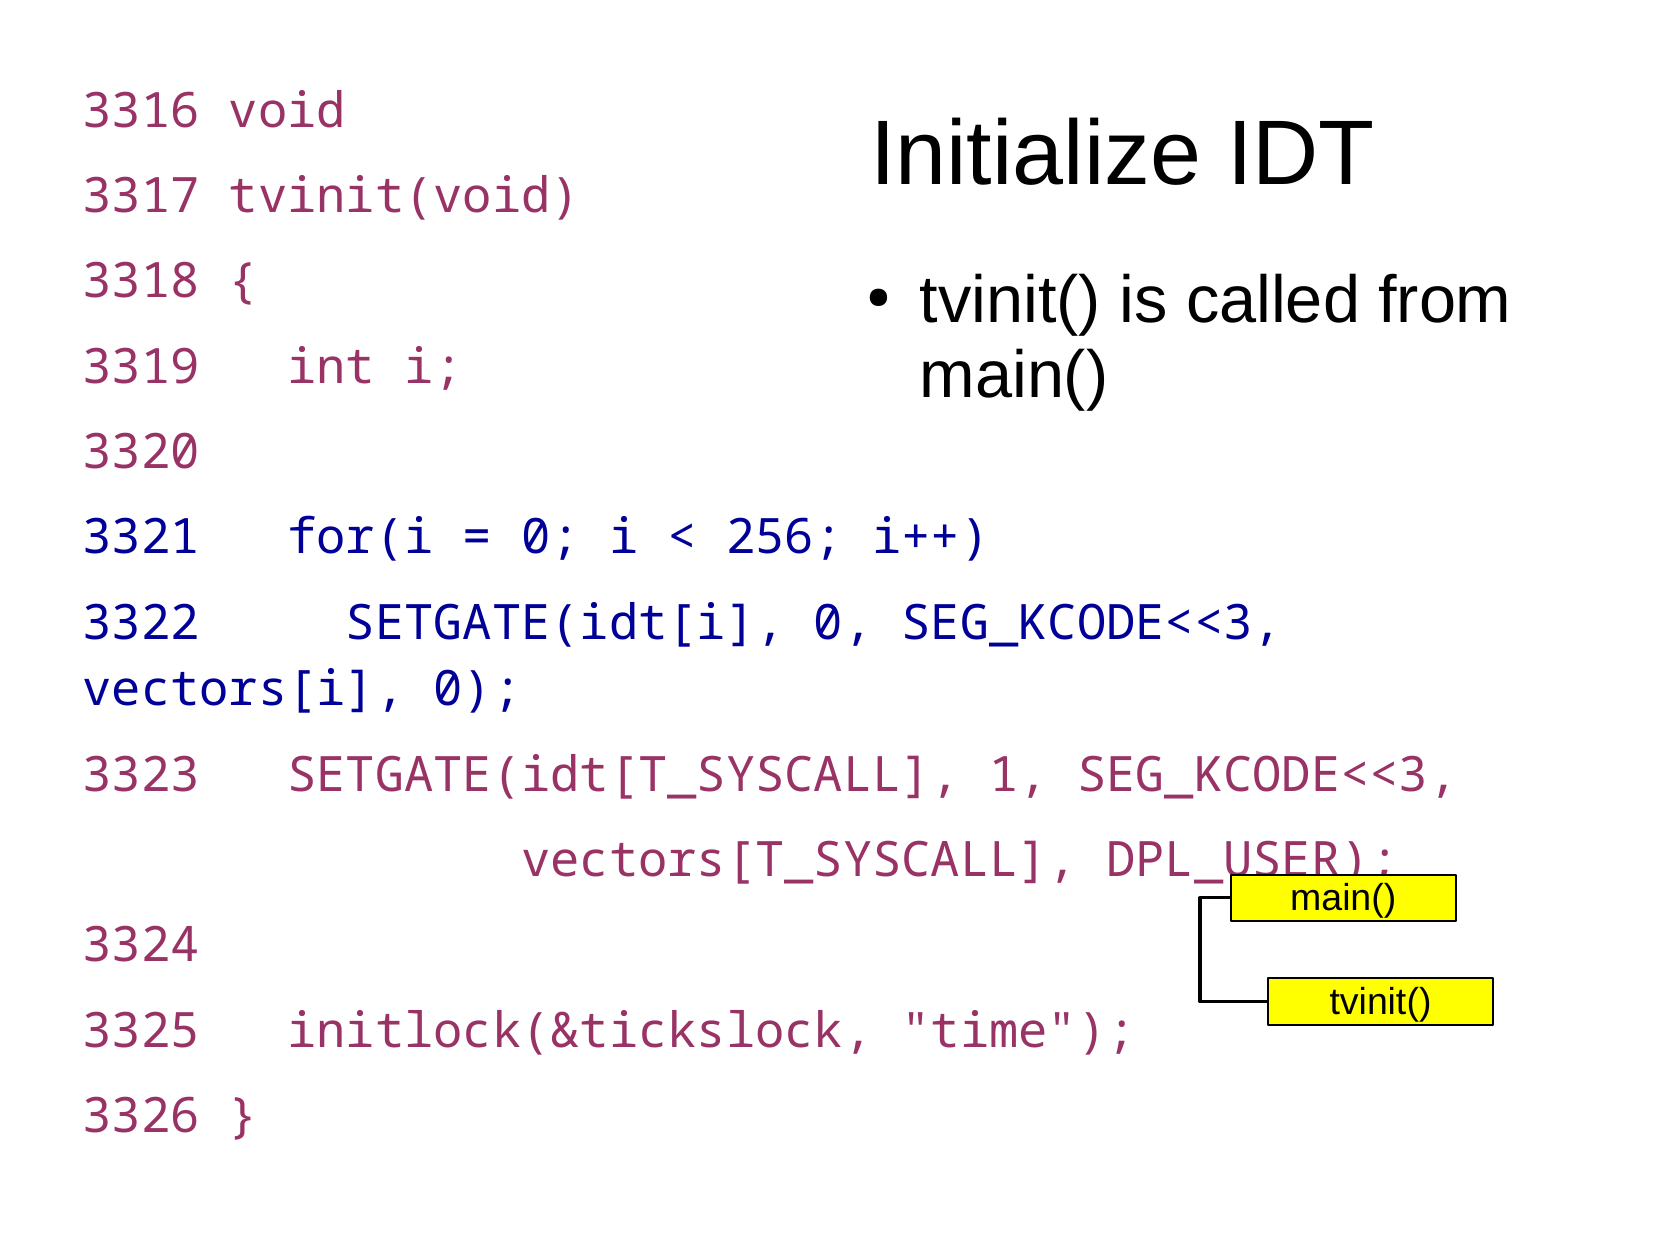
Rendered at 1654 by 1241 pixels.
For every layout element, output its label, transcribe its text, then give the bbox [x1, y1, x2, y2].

list tvinit() is called from main() [848, 262, 1576, 682]
list 3316 void 3317 tvinit(void) 3318 { 3319 int i; 3320 3321 for(i = 0; i < 256; i++) 3322 SETGATE(idt[i], 0, SEG_KCODE<<3, vectors[i], 0); 3323 SETGATE(idt[T_SYSCALL], 1, SEG_KCODE<<3, vectors[T_SYSCALL], DPL_USER); 3324 3325 initlock(&tickslock, "time"); 3326 } [82, 75, 1571, 1163]
text_box tvinit() [1268, 978, 1494, 1025]
text_box main() [1230, 874, 1456, 921]
title Initialize IDT [675, 49, 1571, 257]
